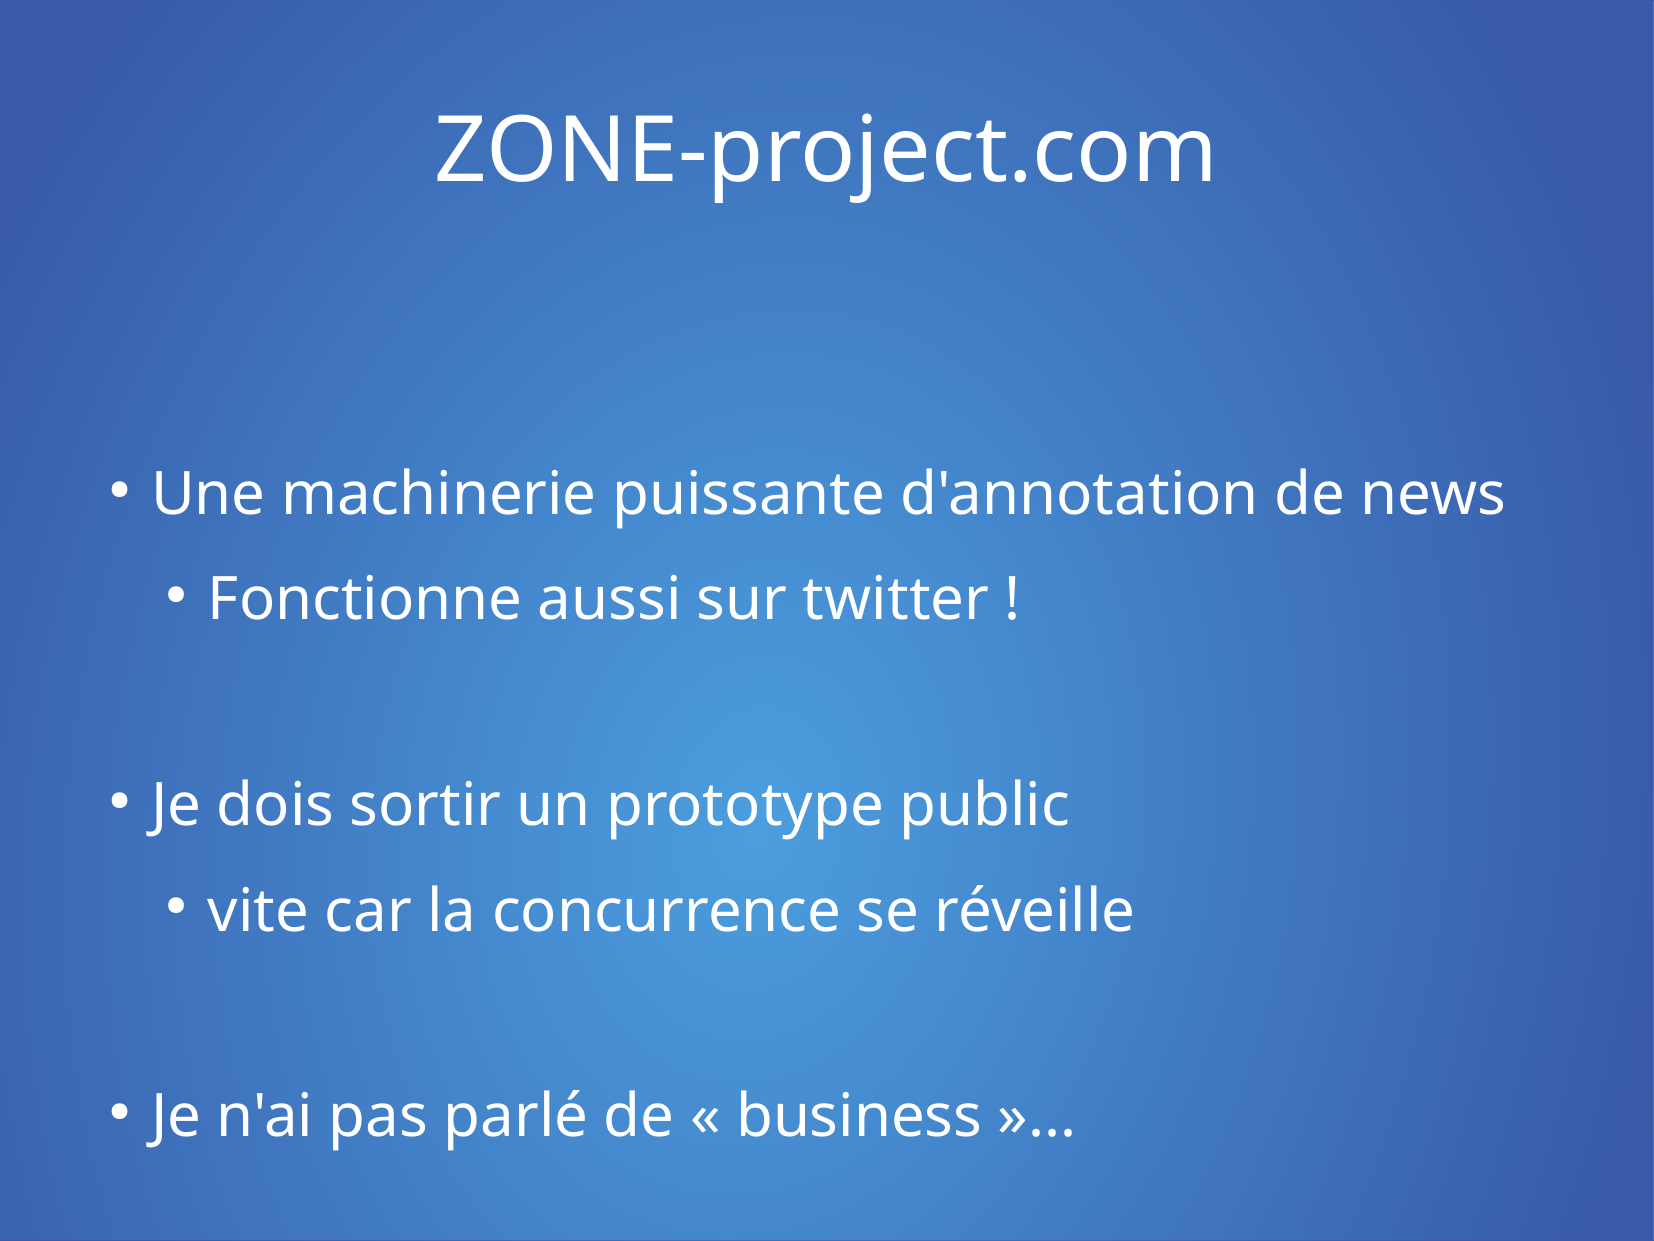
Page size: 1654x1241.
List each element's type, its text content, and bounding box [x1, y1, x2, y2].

list Une machinerie puissante d'annotation de news Fonctionne aussi sur twitter ! Je dois sortir un prototype public vite car la concurrence se réveille Je n'ai pas parlé de « business »... [94, 450, 1583, 1170]
title ZONE-project.com [82, 50, 1571, 243]
picture [0, 0, 1654, 1241]
